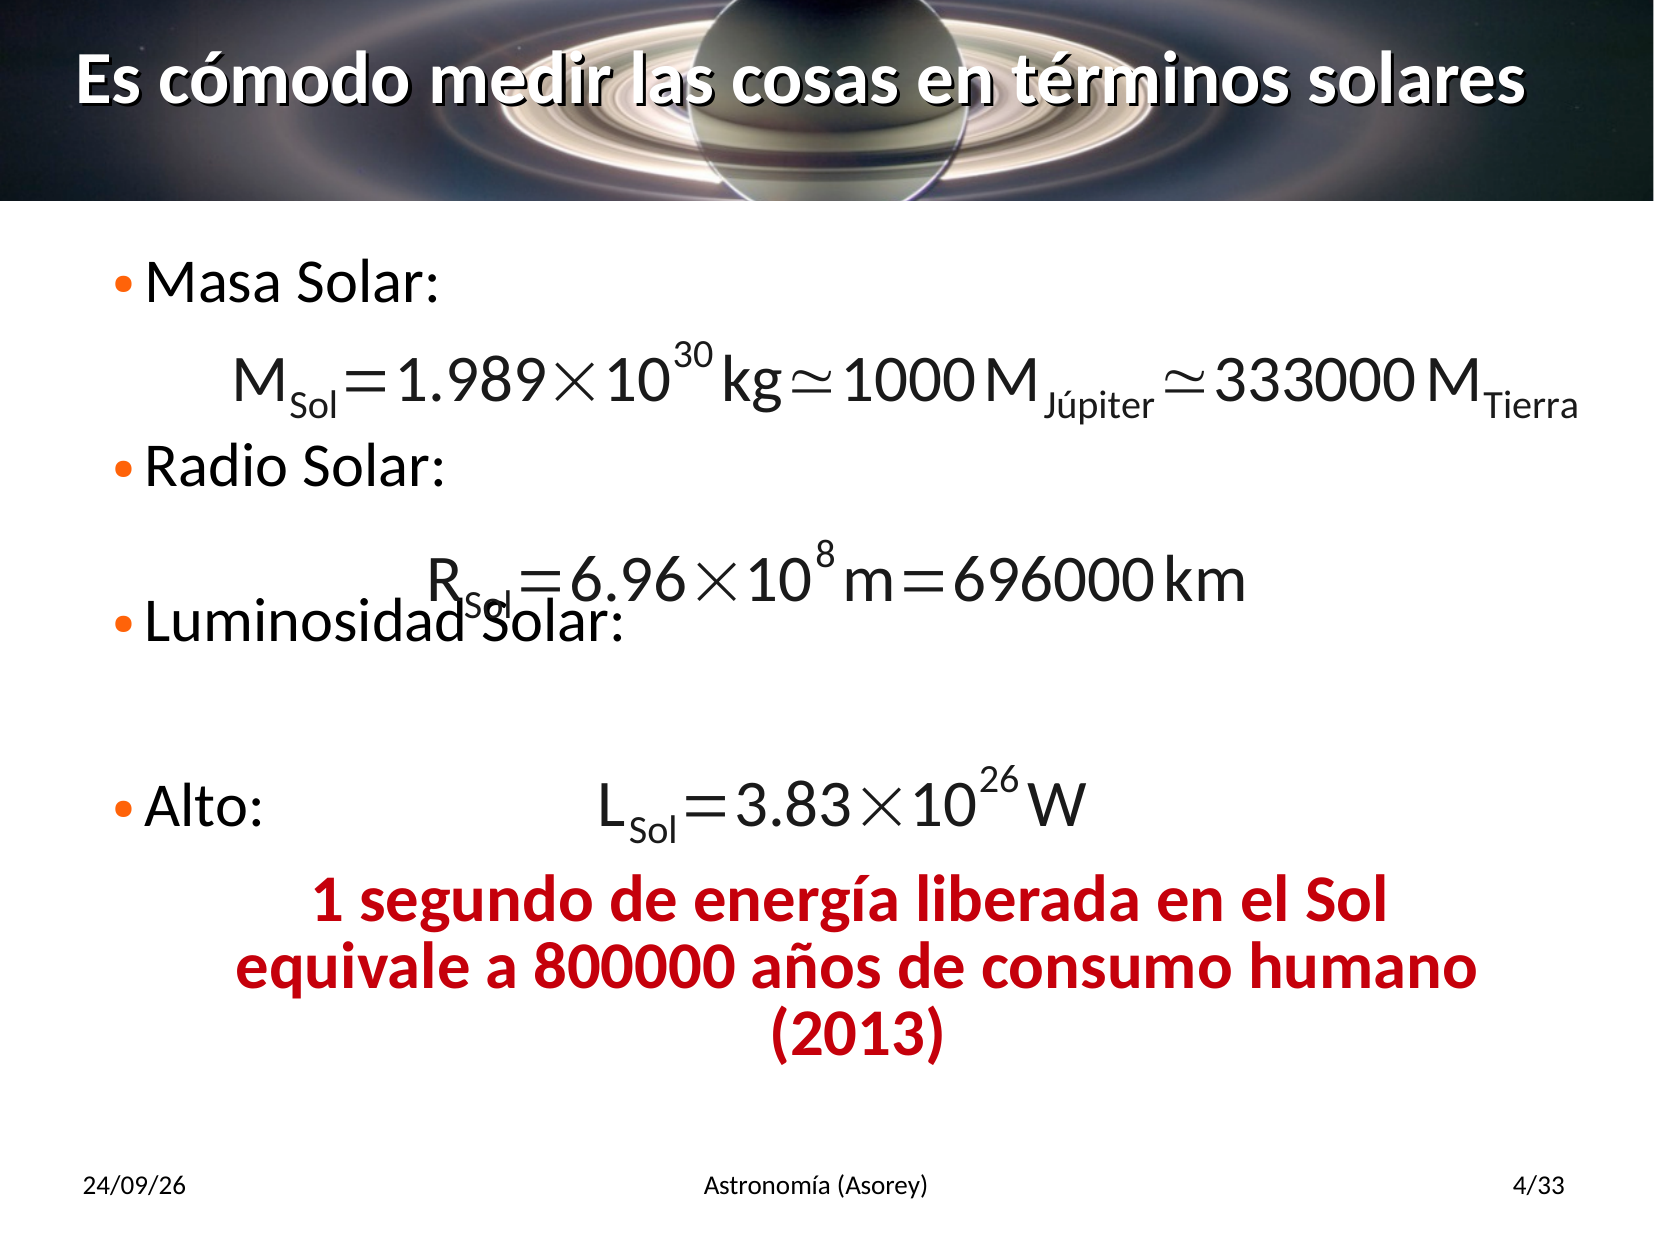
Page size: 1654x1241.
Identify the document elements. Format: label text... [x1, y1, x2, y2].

chart [225, 330, 1587, 431]
title Es cómodo medir las cosas en términos solares [75, 19, 1564, 151]
chart [420, 529, 1254, 631]
list Masa Solar: Radio Solar: Luminosidad Solar: Alto: 1 segundo de energía liberada en el Sol equivale a 800000 años de consumo humano (2013) [82, 255, 1571, 1156]
chart [591, 754, 1096, 856]
picture [0, 0, 1654, 201]
